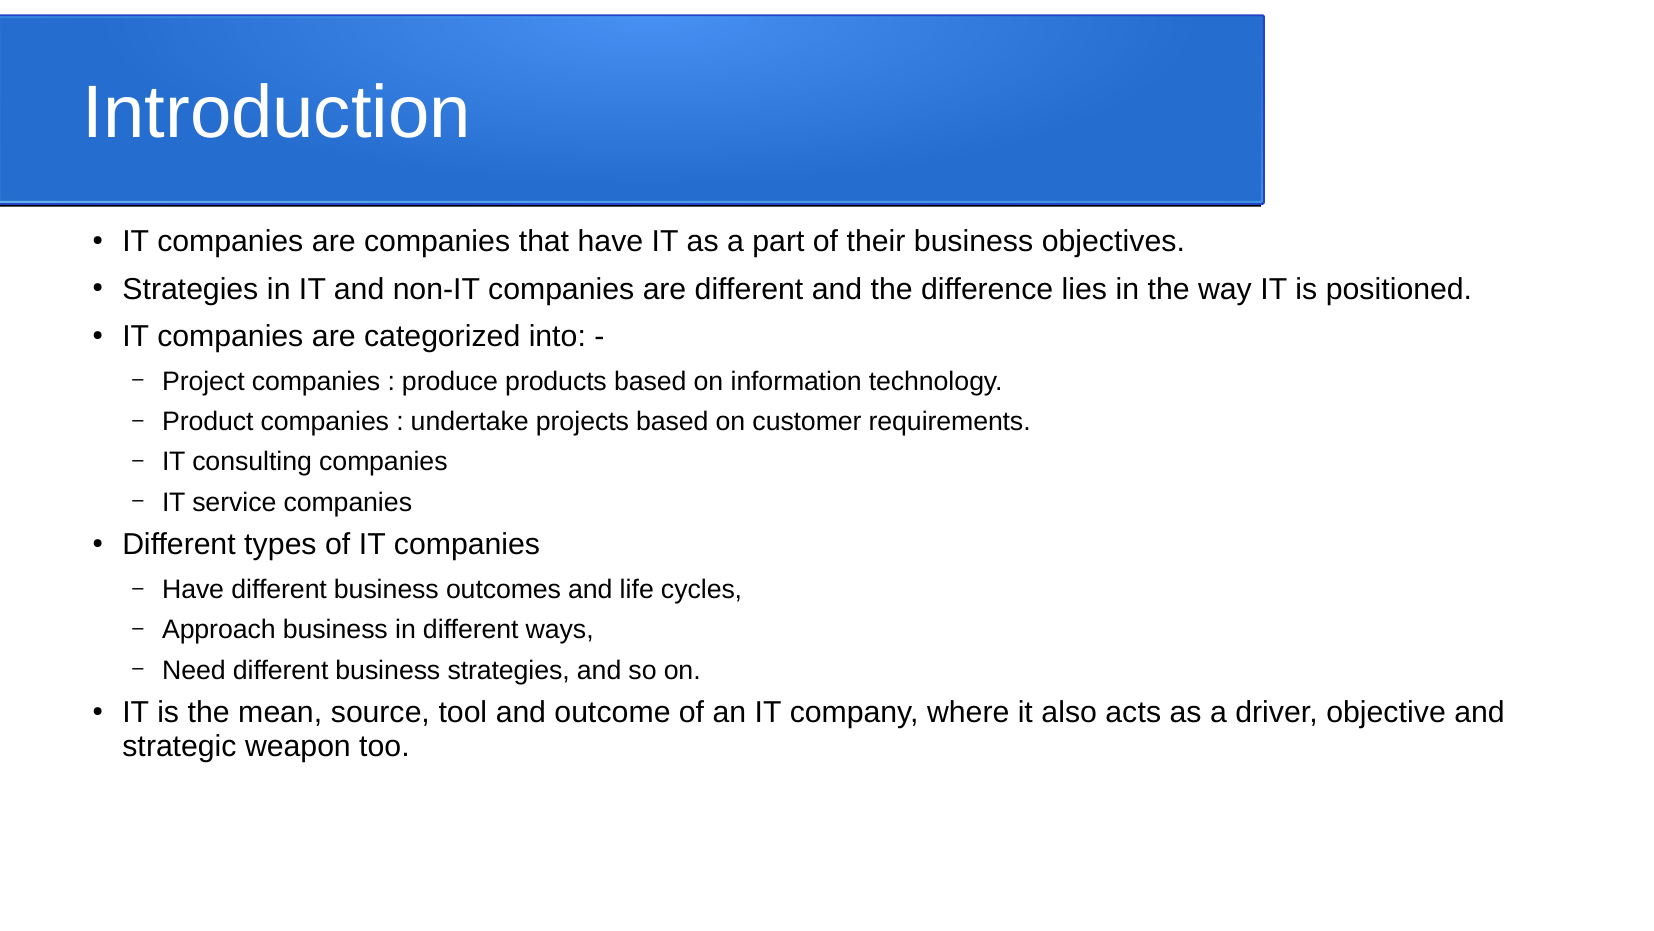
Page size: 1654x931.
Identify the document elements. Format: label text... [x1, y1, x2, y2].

title Introduction [82, 35, 1235, 189]
list IT companies are companies that have IT as a part of their business objectives. Strategies in IT and non-IT companies are different and the difference lies in the way IT is positioned. IT companies are categorized into: - Project companies : produce products based on information technology. Product companies : undertake projects based on customer requirements. IT consulting companies IT service companies Different types of IT companies Have different business outcomes and life cycles, Approach business in different ways, Need different business strategies, and so on. IT is the mean, source, tool and outcome of an IT company, where it also acts as a driver, objective and strategic weapon too. [82, 224, 1571, 764]
